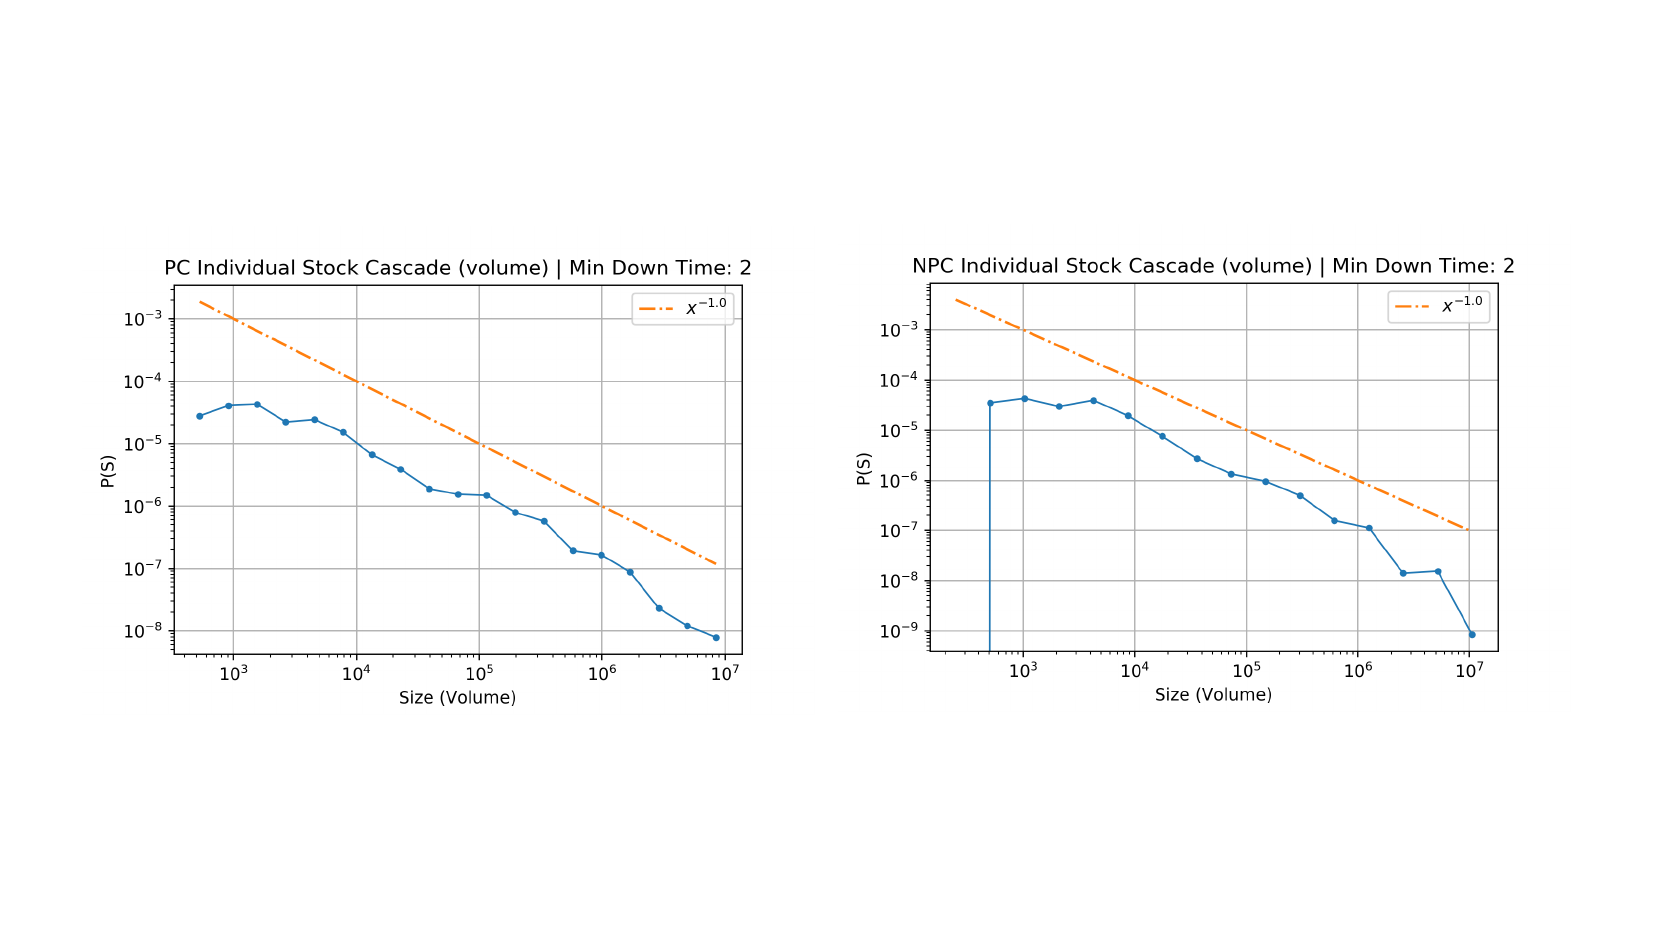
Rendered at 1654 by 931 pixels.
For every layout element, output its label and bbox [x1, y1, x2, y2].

picture [82, 226, 815, 715]
picture [838, 224, 1571, 712]
